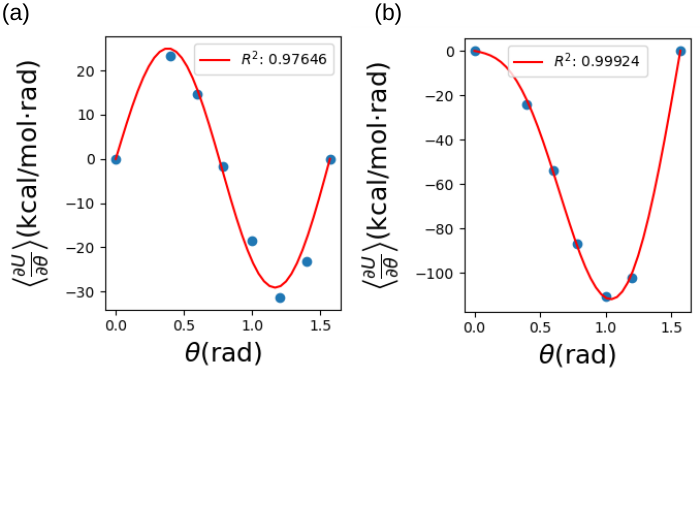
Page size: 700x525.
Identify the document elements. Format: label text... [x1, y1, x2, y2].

picture [0, 26, 700, 379]
text_box (b) [359, 0, 420, 28]
text_box (a) [0, 0, 47, 26]
